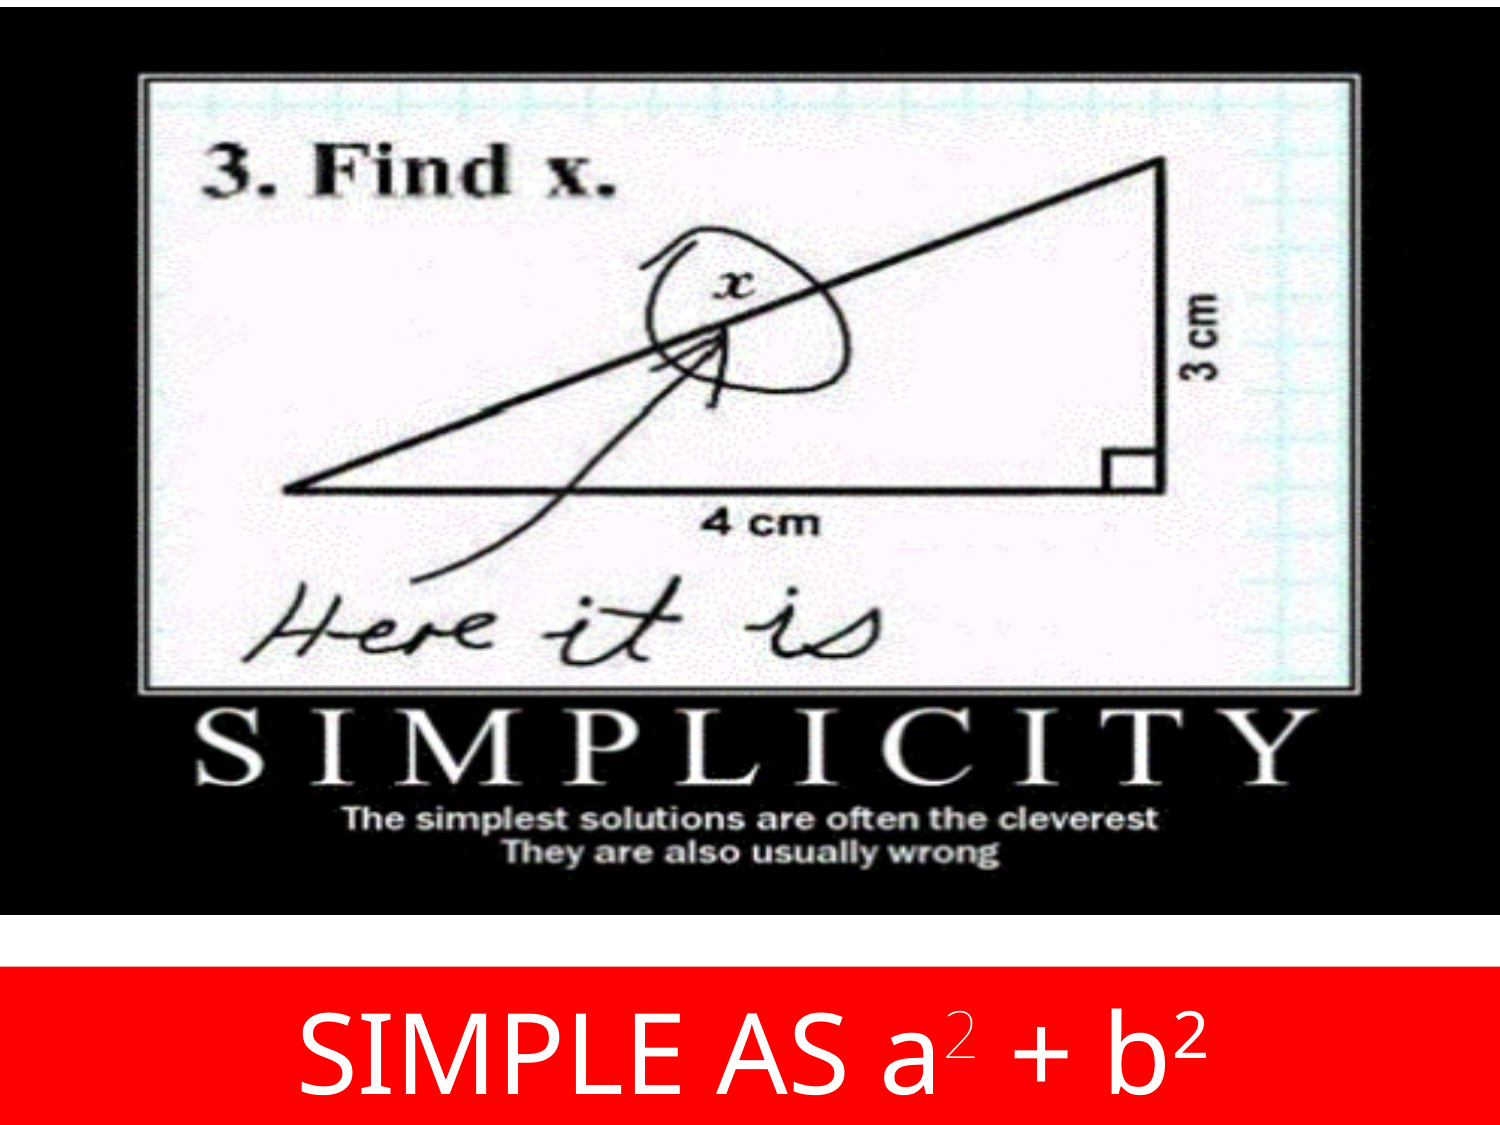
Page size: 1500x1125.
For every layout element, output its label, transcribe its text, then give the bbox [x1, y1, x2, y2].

picture [0, 7, 1500, 916]
list SIMPLE AS a2 + b2 [28, 974, 1478, 1125]
